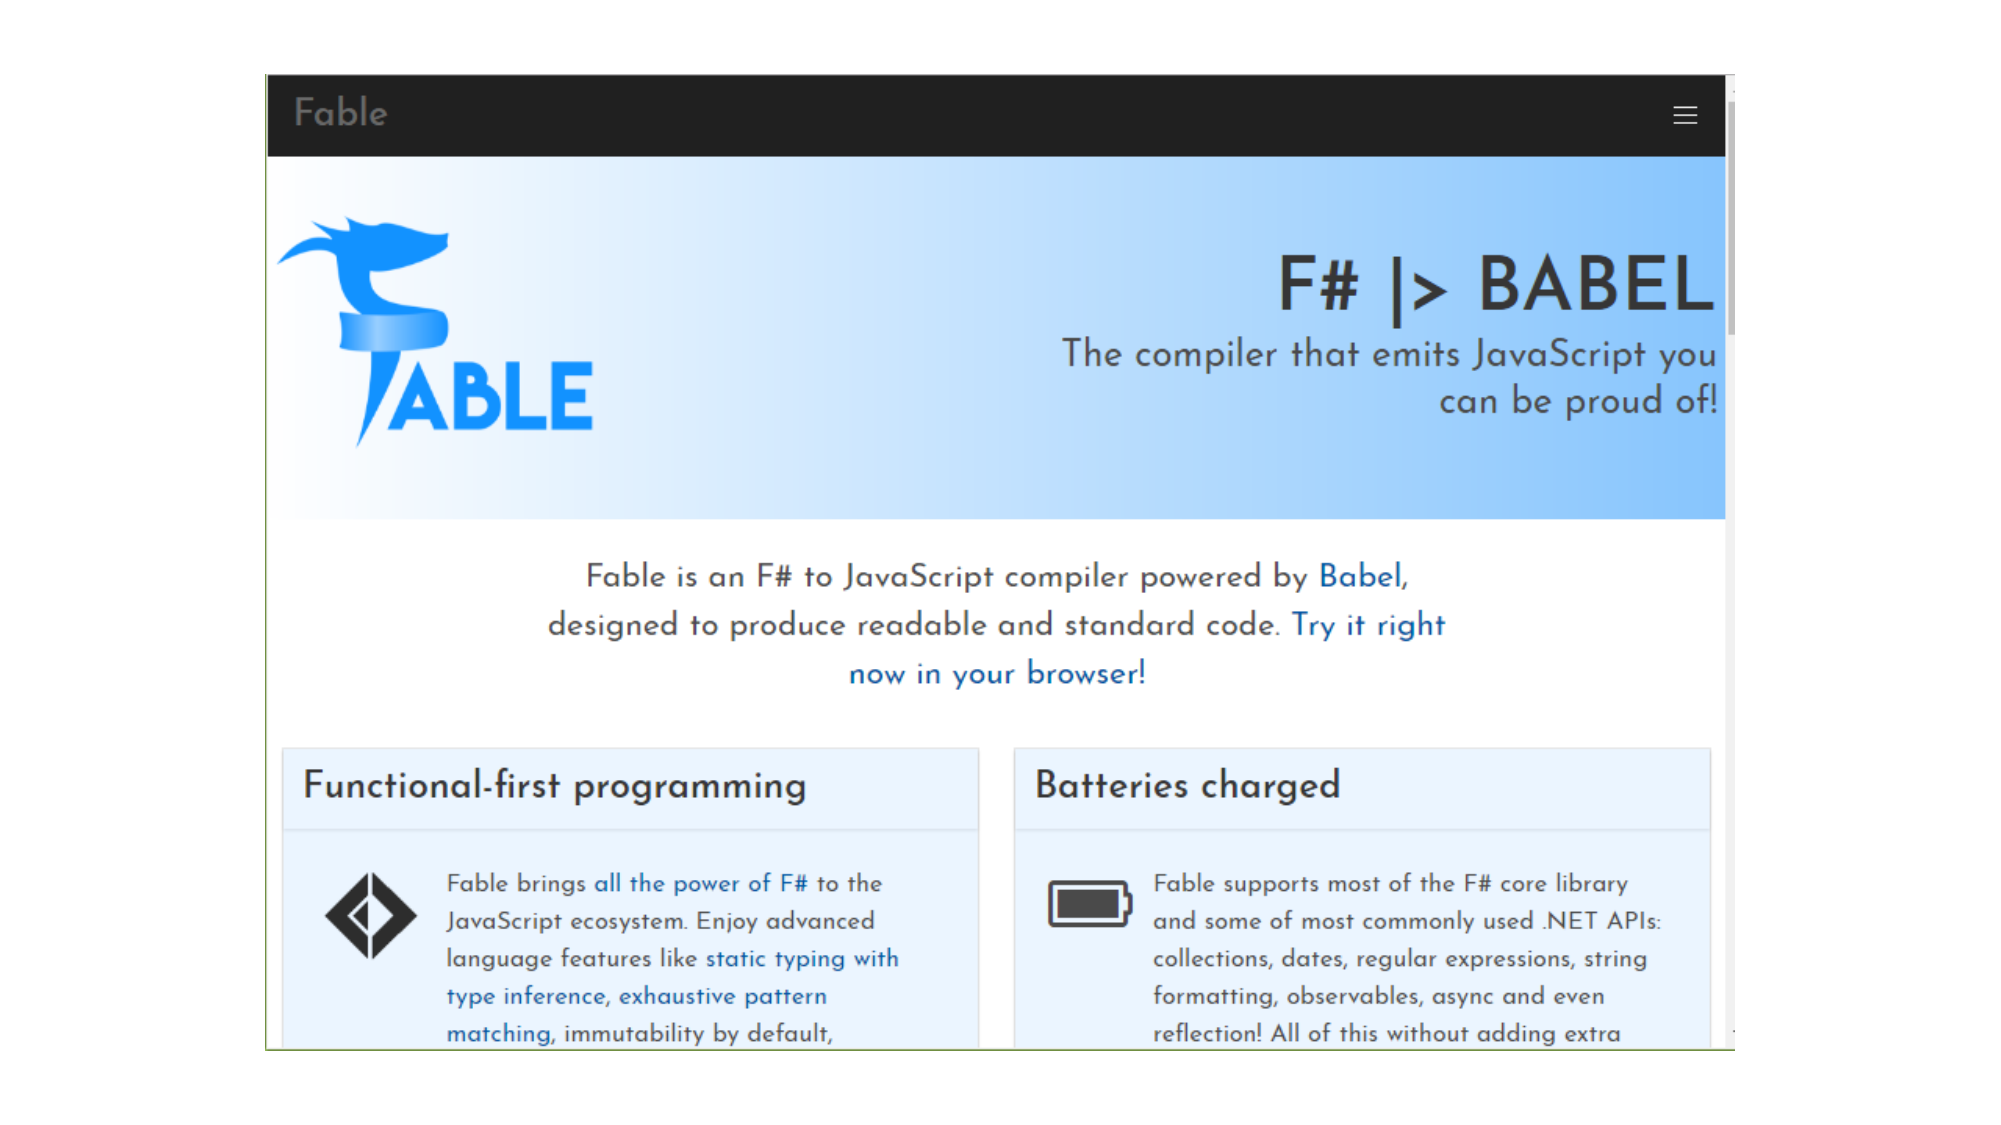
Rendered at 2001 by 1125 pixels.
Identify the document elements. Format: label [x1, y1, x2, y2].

picture [265, 74, 1735, 1051]
